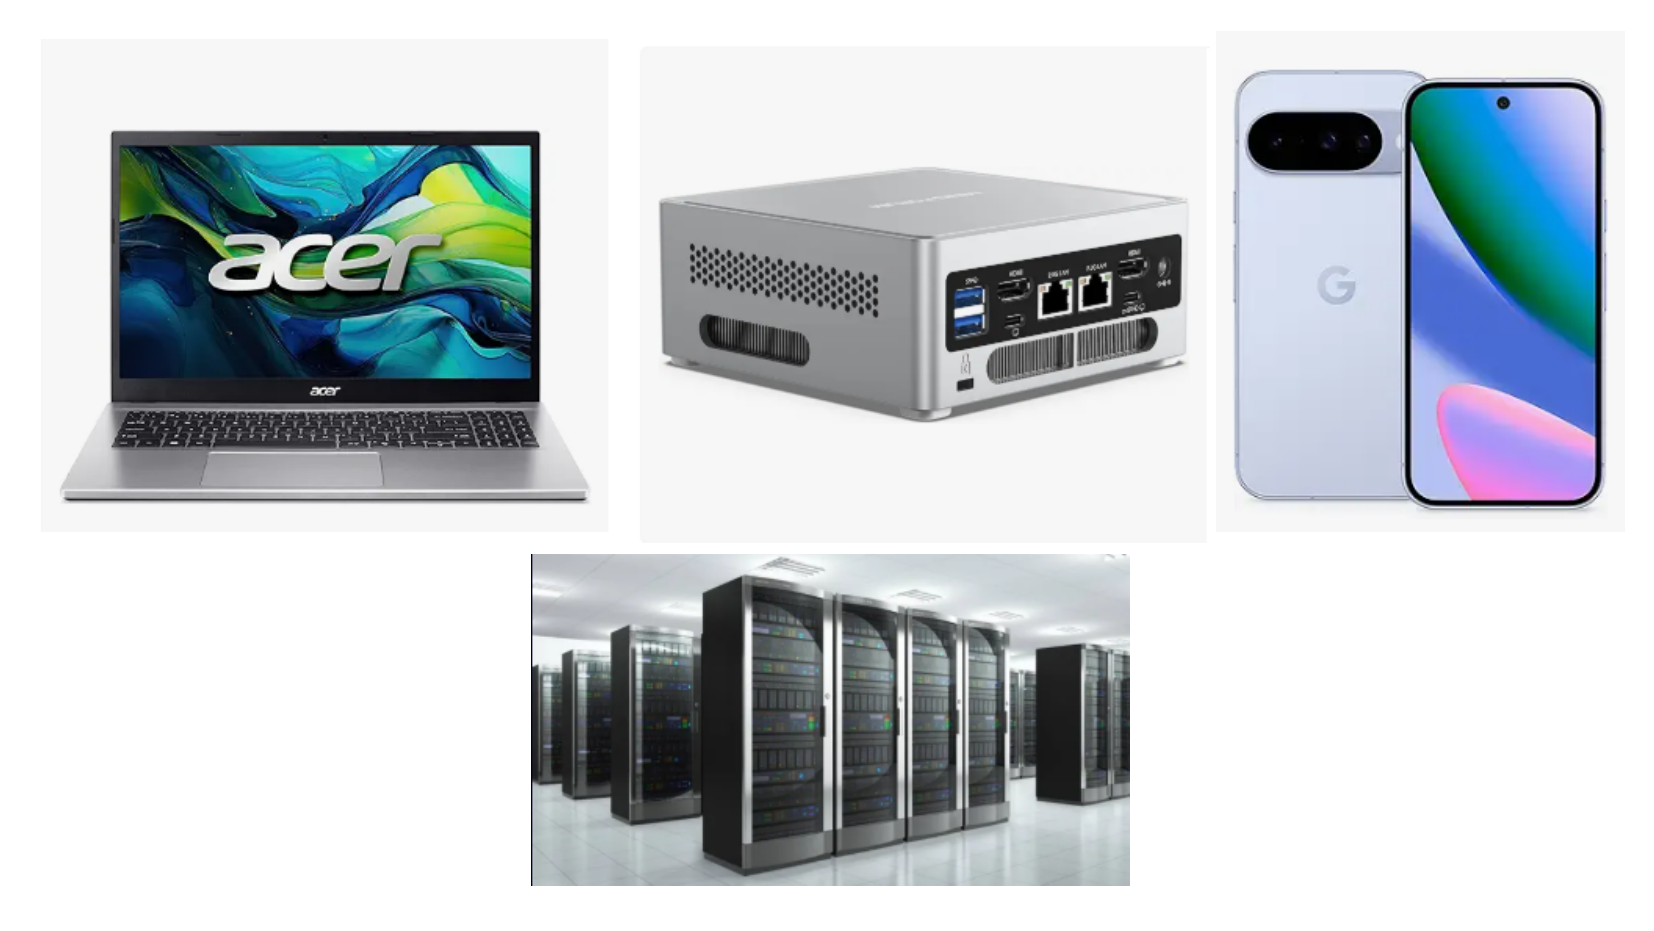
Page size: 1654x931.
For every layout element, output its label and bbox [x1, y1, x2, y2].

picture [531, 554, 1130, 886]
picture [1216, 31, 1625, 532]
picture [21, 39, 1210, 543]
